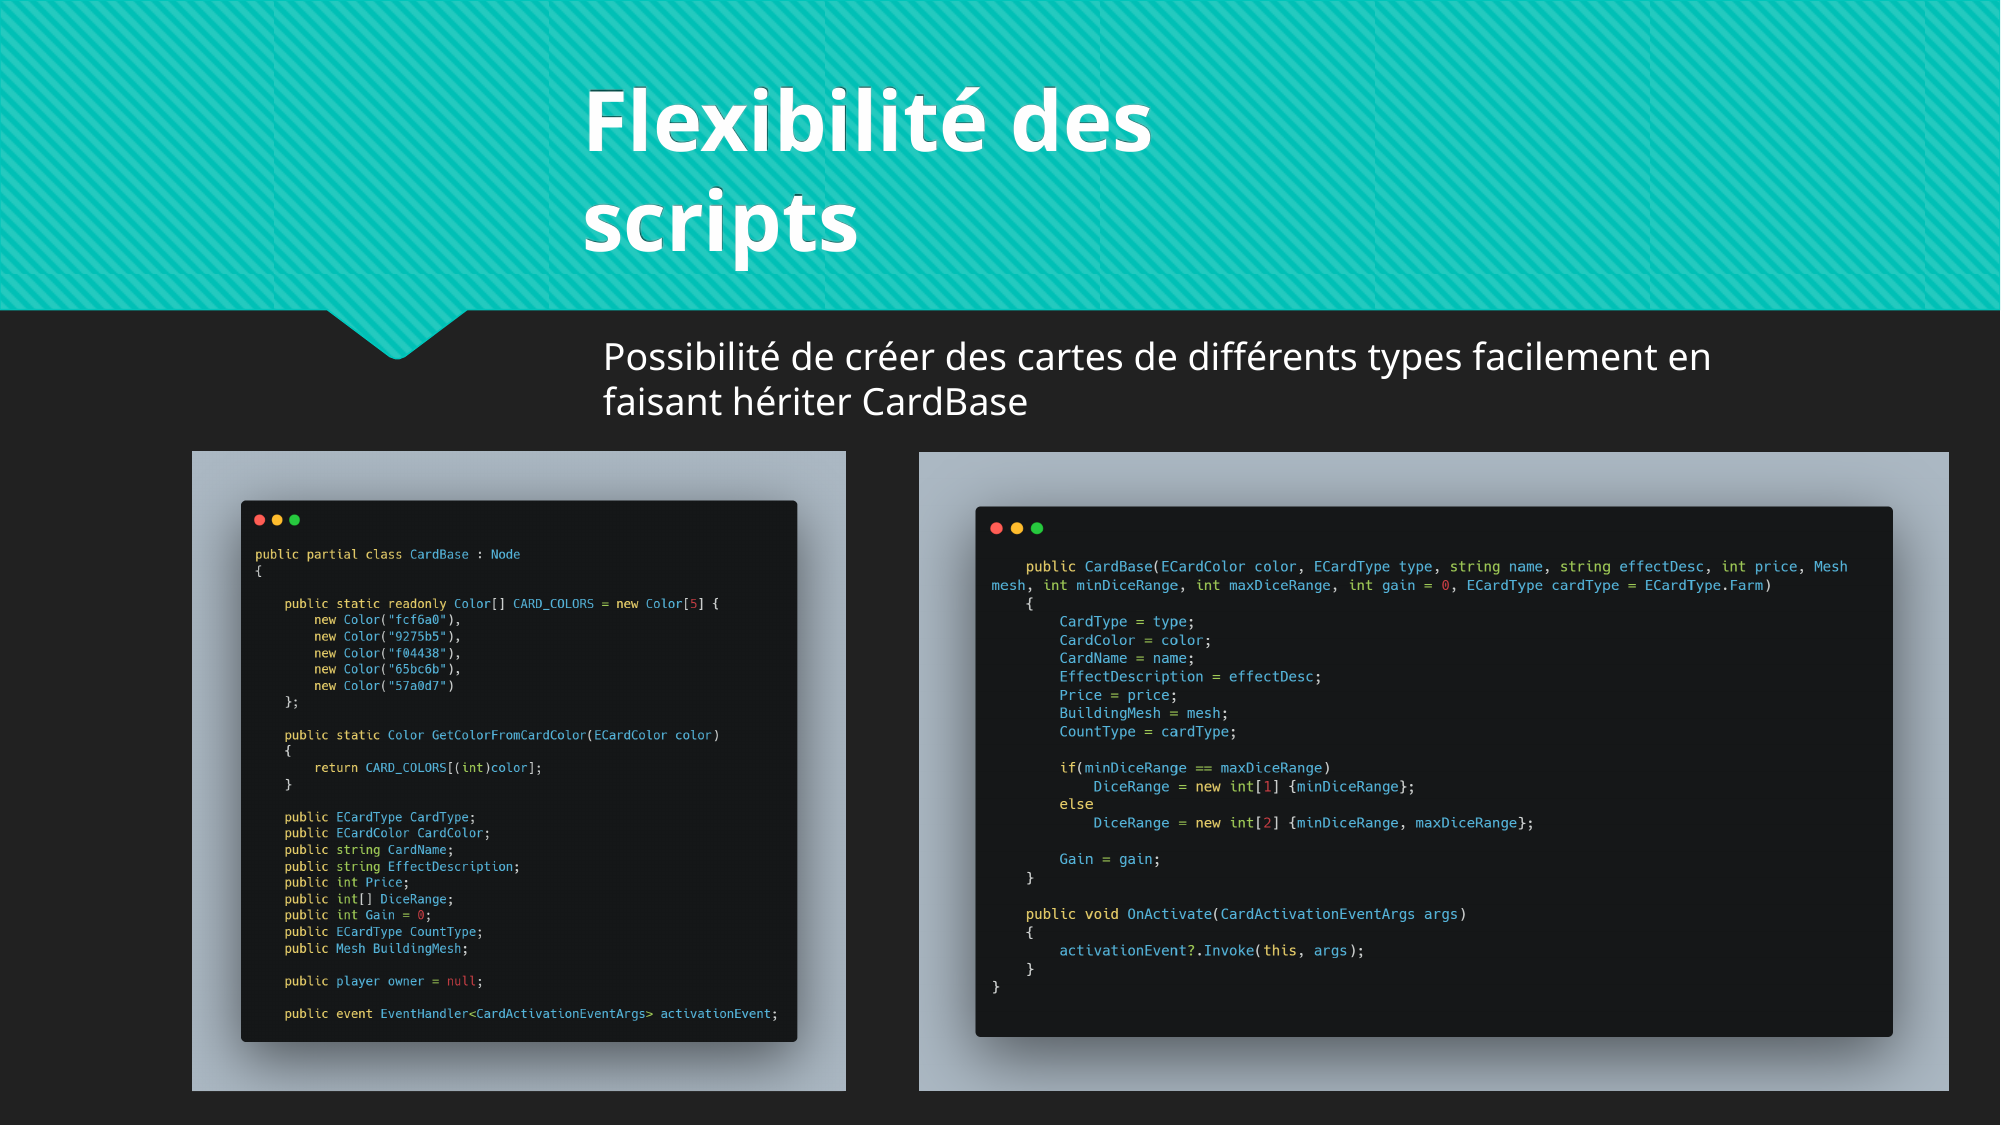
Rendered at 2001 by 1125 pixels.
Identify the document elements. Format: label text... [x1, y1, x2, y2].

picture [192, 451, 846, 1092]
text_box Possibilité de créer des cartes de différents types facilement en faisant hériter CardBase [587, 325, 1777, 432]
picture [919, 452, 1949, 1091]
title Flexibilité des scripts [567, 60, 1435, 220]
